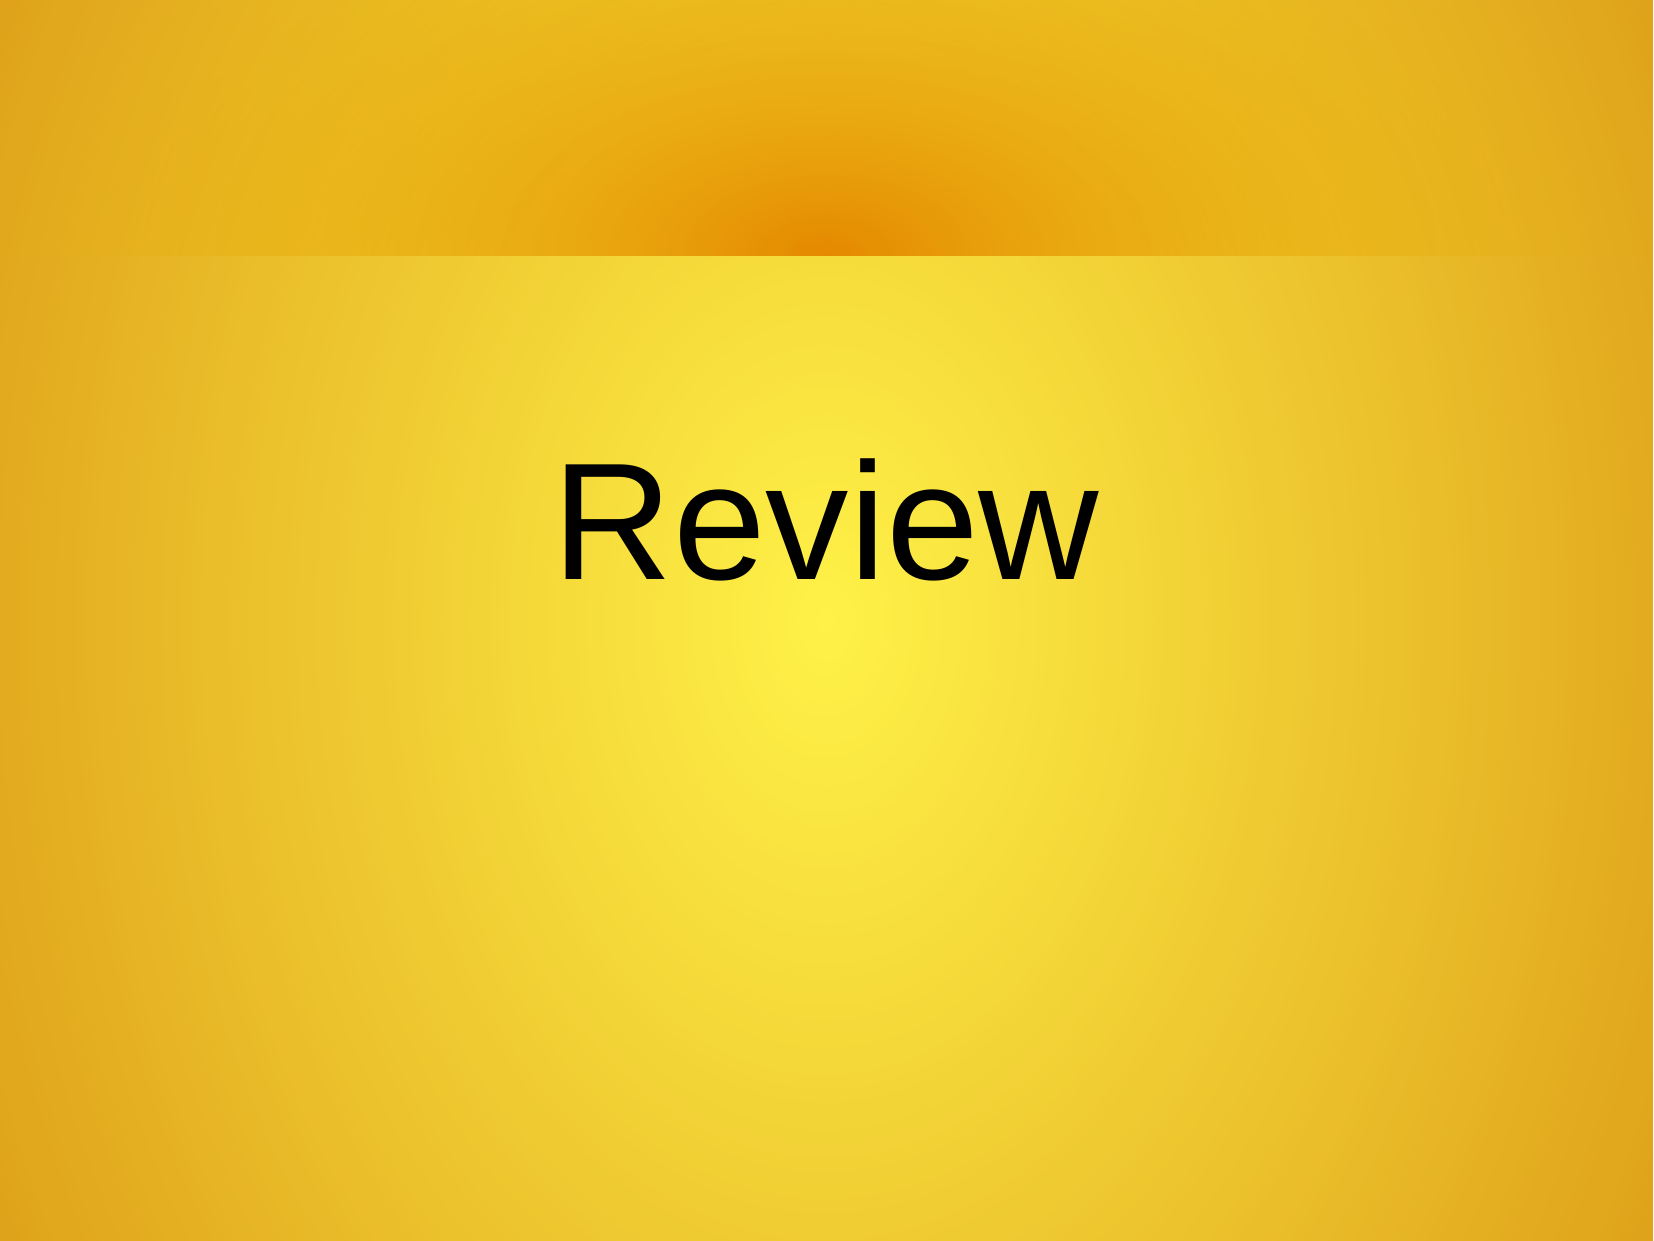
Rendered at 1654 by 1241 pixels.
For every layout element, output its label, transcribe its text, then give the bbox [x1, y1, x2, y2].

subtitle Review [82, 47, 1571, 997]
